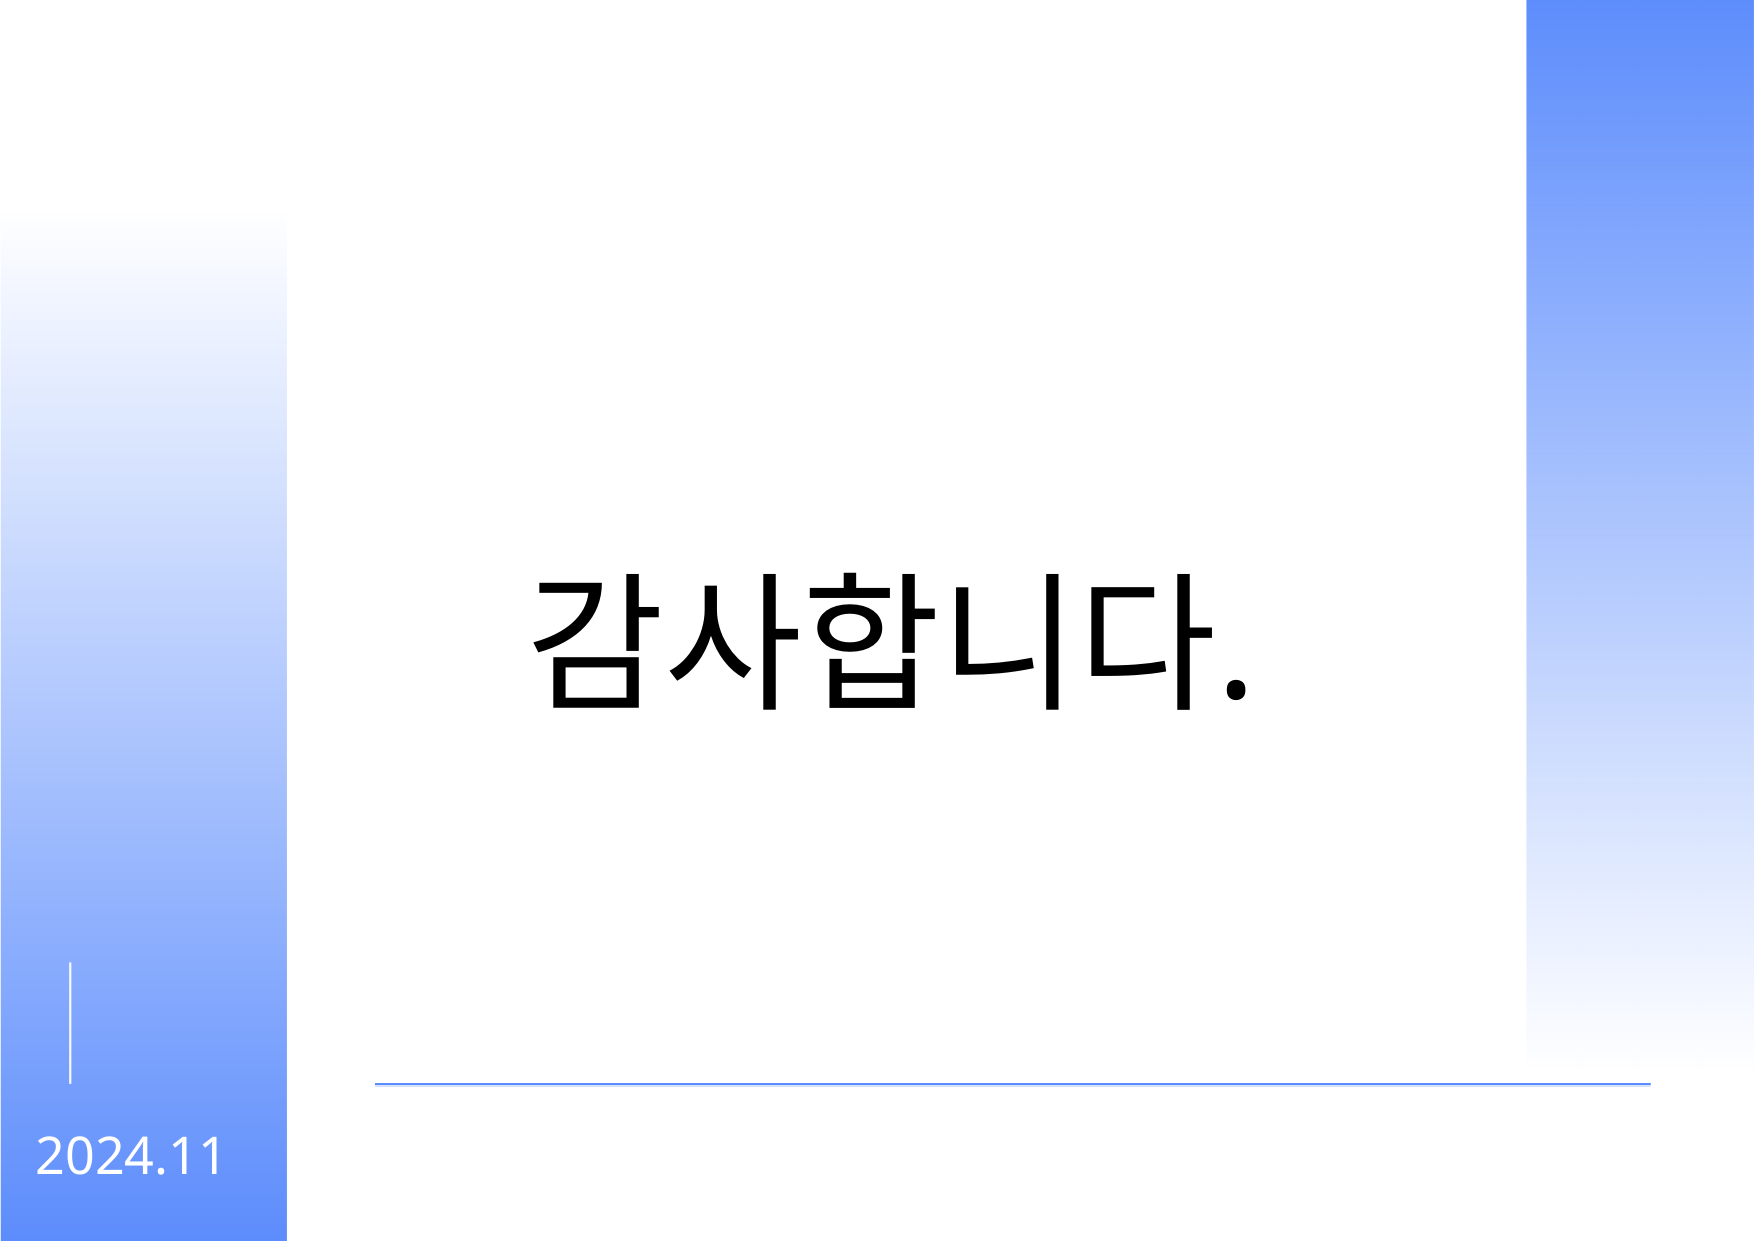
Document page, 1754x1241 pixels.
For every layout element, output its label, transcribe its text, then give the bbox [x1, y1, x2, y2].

picture [1526, 0, 1754, 1073]
text_box 2024.11 [35, 1125, 272, 1179]
picture [0, 203, 287, 1241]
picture [375, 1083, 1651, 1087]
text_box 감사합니다. [318, 517, 1465, 700]
